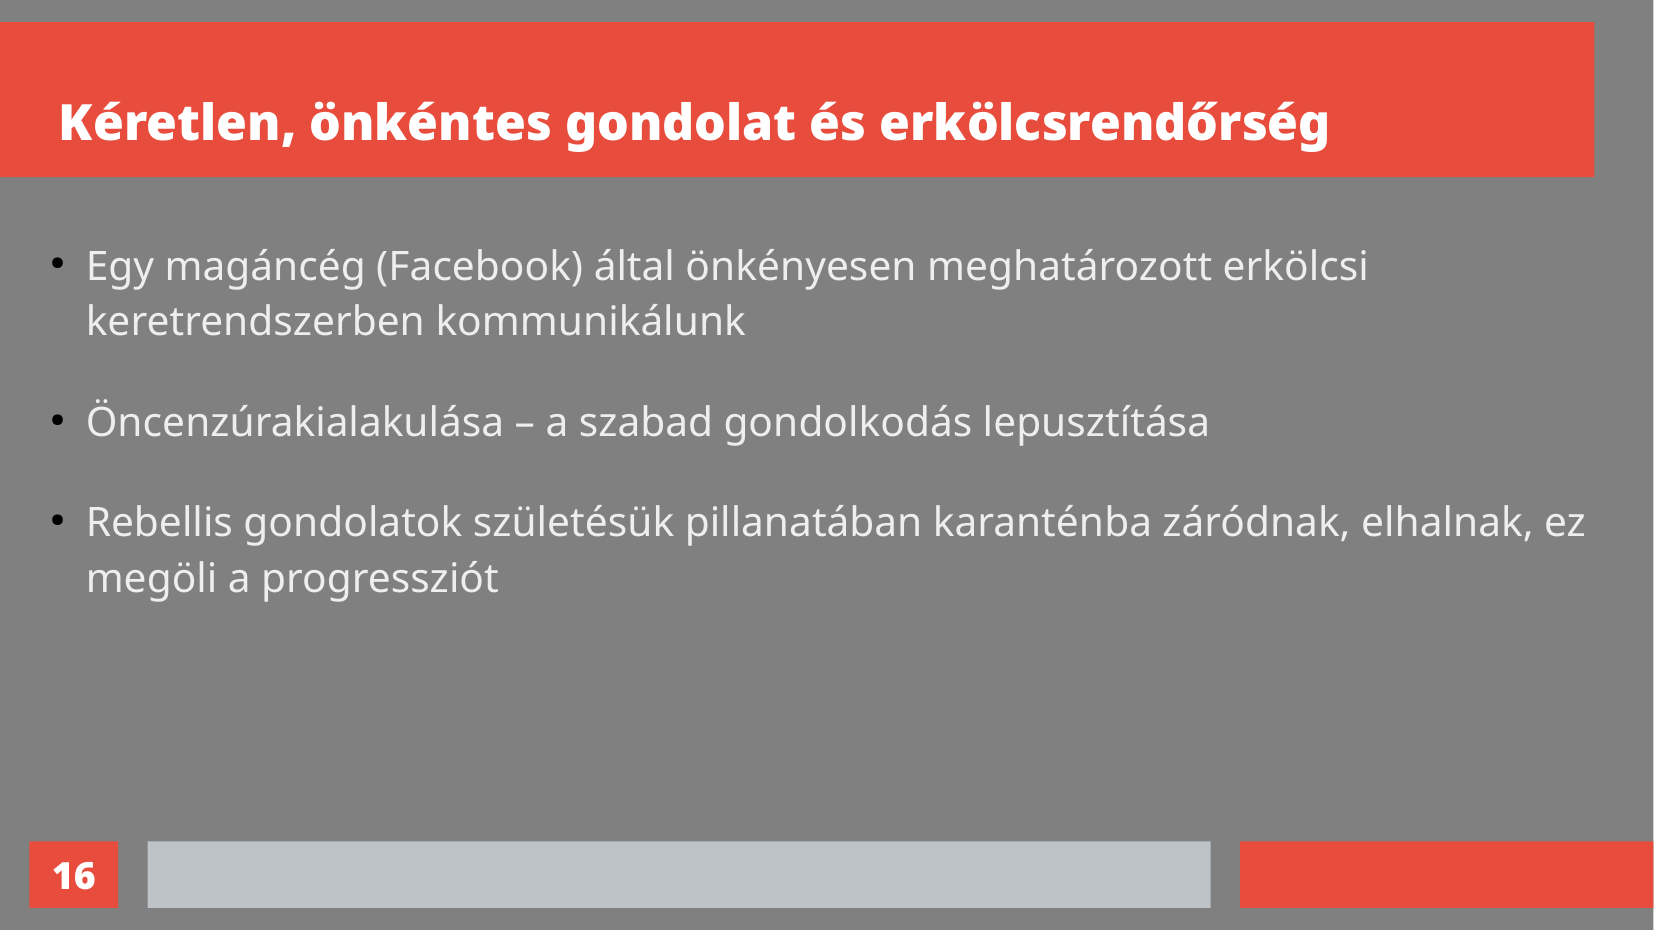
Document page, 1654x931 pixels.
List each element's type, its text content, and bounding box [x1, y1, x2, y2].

title Kéretlen, önkéntes gondolat és erkölcsrendőrség [58, 44, 1595, 155]
list Egy magáncég (Facebook) által önkényesen meghatározott erkölcsi keretrendszerben kommunikálunk Öncenzúrakialakulása – a szabad gondolkodás lepusztítása Rebellis gondolatok születésük pillanatában karanténba záródnak, elhalnak, ez megöli a progressziót [50, 236, 1591, 822]
